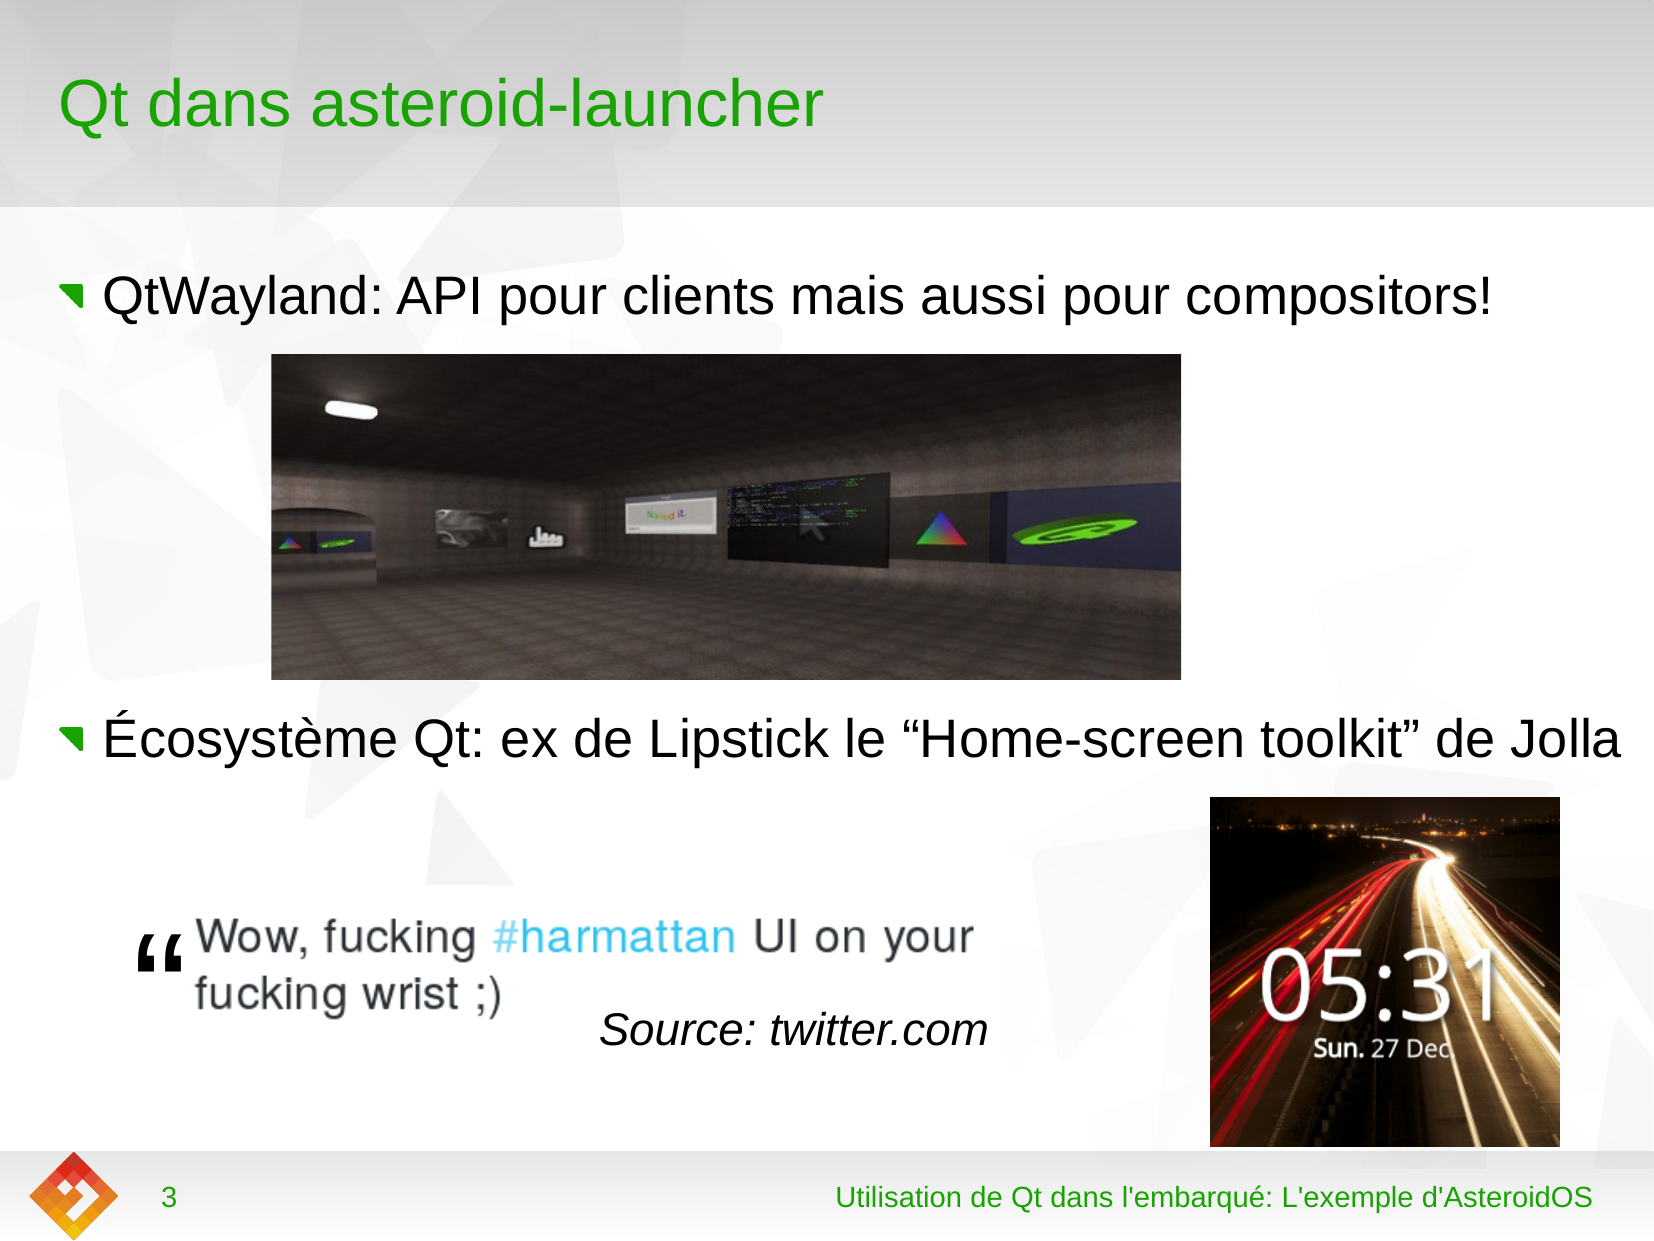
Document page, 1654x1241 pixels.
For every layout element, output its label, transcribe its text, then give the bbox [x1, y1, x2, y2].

text_box Écosystème Qt: ex de Lipstick le “Home-screen toolkit” de Jolla [59, 708, 1654, 770]
text_box Source: twitter.com [598, 1003, 1004, 1158]
title Qt dans asteroid-launcher [59, 29, 1595, 178]
picture [0, 0, 1654, 1169]
list QtWayland: API pour clients mais aussi pour compositors! [59, 265, 1654, 533]
text_box “ [118, 891, 204, 1093]
